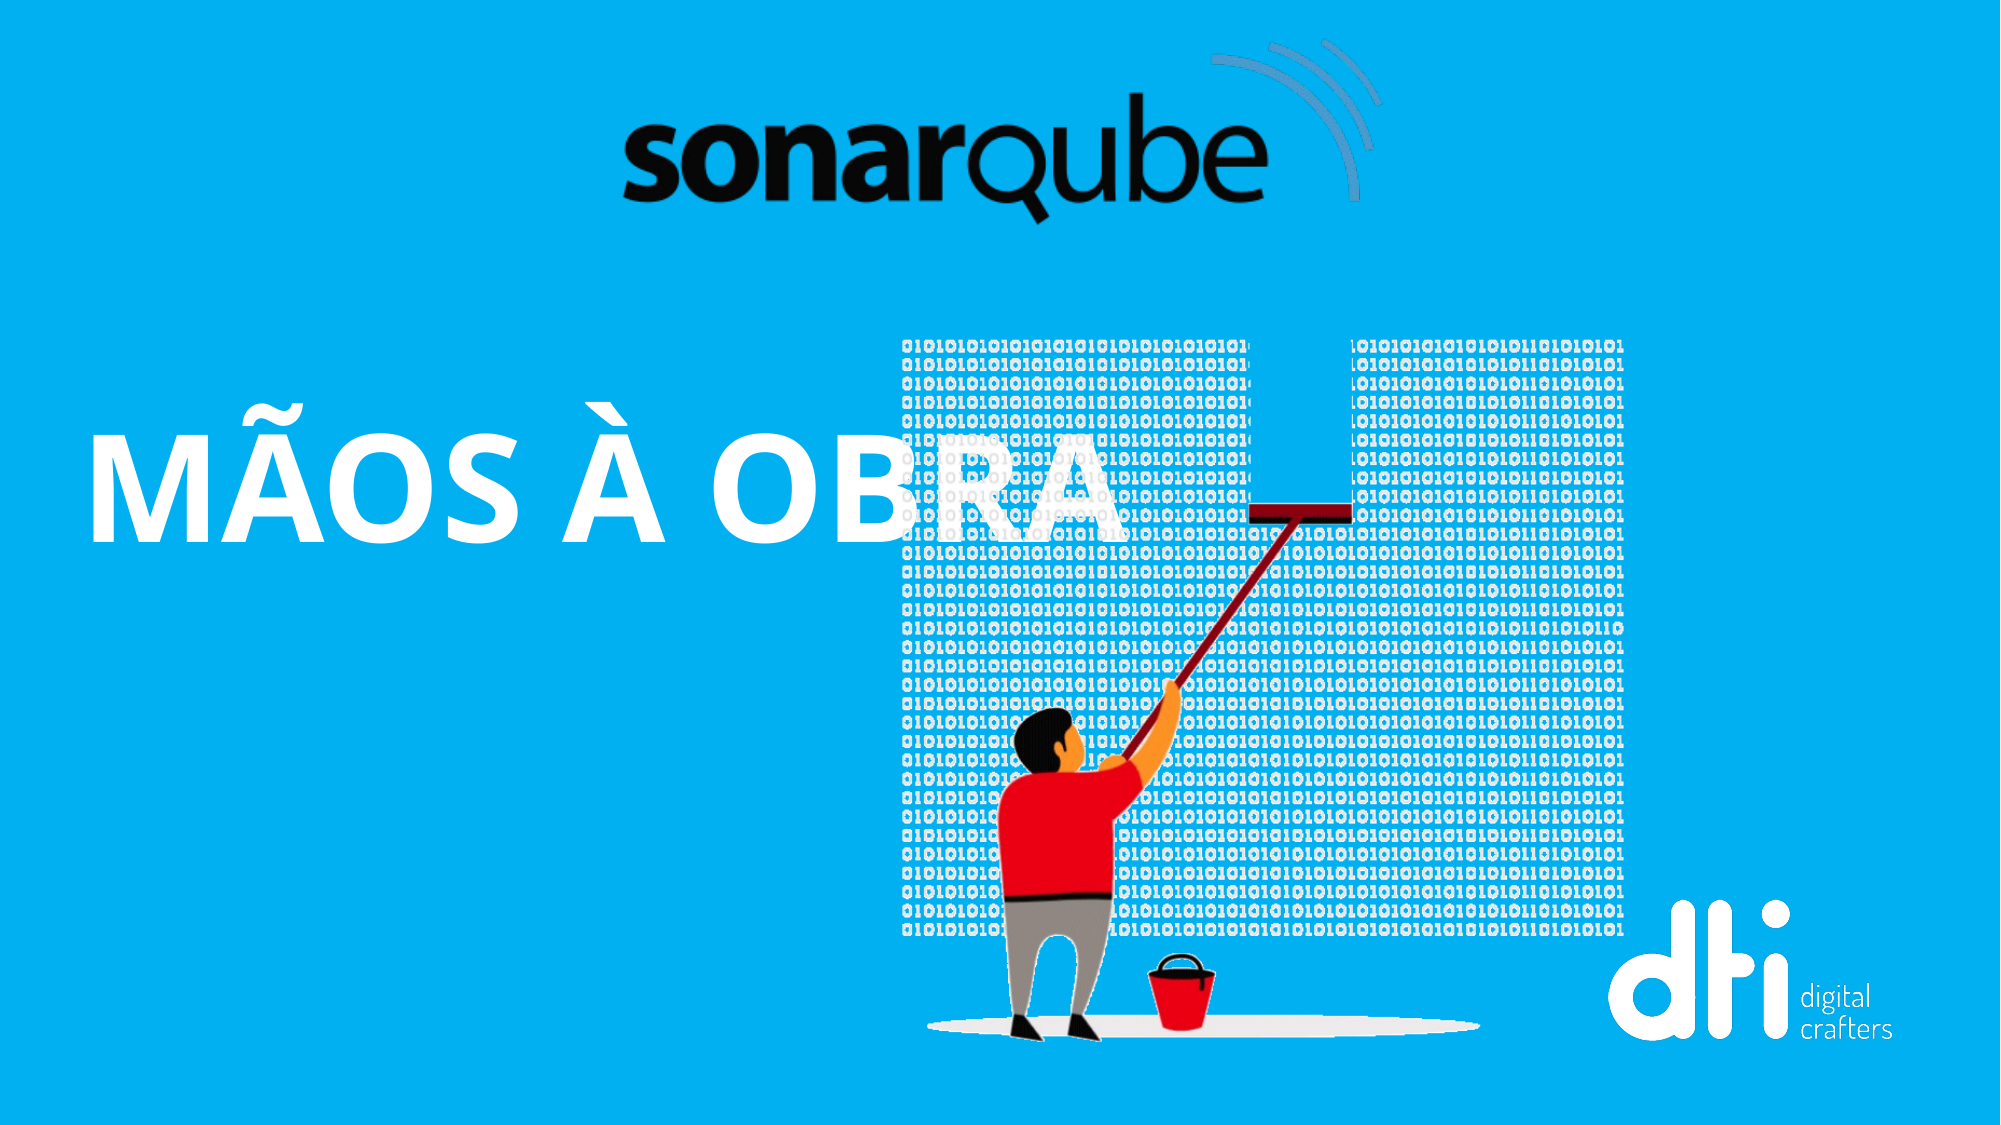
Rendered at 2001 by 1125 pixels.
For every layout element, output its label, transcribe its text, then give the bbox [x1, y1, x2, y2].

picture [1141, 810, 1151, 823]
picture [1271, 622, 1280, 634]
picture [1349, 924, 1355, 935]
picture [1206, 904, 1216, 917]
picture [1271, 904, 1280, 917]
picture [1401, 698, 1411, 710]
picture [1531, 434, 1536, 446]
picture [1401, 886, 1411, 898]
picture [1154, 924, 1159, 935]
picture [1414, 622, 1419, 634]
picture [1414, 584, 1419, 596]
picture [981, 886, 986, 898]
picture [1176, 453, 1181, 464]
picture [1596, 566, 1601, 578]
picture [916, 566, 920, 578]
picture [946, 641, 956, 653]
picture [1111, 378, 1116, 390]
picture [1358, 377, 1368, 390]
picture [1002, 415, 1007, 428]
picture [626, 127, 677, 200]
picture [1480, 604, 1485, 616]
picture [916, 886, 920, 898]
picture [1141, 904, 1151, 917]
picture [1098, 736, 1107, 747]
picture [1575, 566, 1580, 578]
picture [1206, 698, 1216, 710]
picture [1379, 678, 1389, 691]
picture [924, 772, 934, 785]
picture [1392, 716, 1398, 728]
picture [1540, 848, 1549, 861]
picture [1596, 886, 1601, 898]
picture [1240, 830, 1246, 841]
picture [937, 415, 943, 428]
picture [968, 698, 977, 710]
picture [1336, 848, 1346, 861]
picture [1249, 660, 1259, 672]
picture [1379, 660, 1389, 672]
picture [1163, 509, 1172, 522]
picture [1219, 698, 1224, 710]
picture [1435, 584, 1441, 596]
picture [981, 340, 986, 352]
picture [1358, 472, 1368, 484]
picture [1523, 510, 1528, 522]
picture [1011, 584, 1020, 597]
picture [1605, 641, 1614, 653]
picture [1423, 678, 1432, 691]
picture [1328, 810, 1333, 823]
picture [1467, 810, 1475, 823]
picture [1154, 472, 1159, 484]
picture [1227, 453, 1237, 466]
picture [981, 359, 986, 370]
picture [1583, 678, 1593, 691]
picture [968, 622, 977, 635]
picture [1414, 848, 1419, 860]
picture [1575, 905, 1580, 917]
picture [1358, 886, 1368, 899]
picture [1219, 642, 1224, 653]
picture [1583, 736, 1593, 747]
picture [1562, 924, 1571, 935]
picture [1024, 678, 1029, 691]
picture [1540, 584, 1549, 597]
picture [937, 754, 943, 766]
picture [1480, 453, 1485, 464]
picture [1540, 453, 1549, 466]
picture [1358, 904, 1368, 917]
picture [1501, 396, 1507, 408]
picture [1401, 453, 1411, 466]
picture [1098, 641, 1107, 653]
picture [1184, 434, 1194, 446]
picture [1523, 490, 1528, 502]
picture [1379, 924, 1389, 935]
picture [1154, 622, 1159, 634]
picture [1435, 547, 1441, 560]
picture [1414, 528, 1419, 540]
picture [1605, 359, 1614, 370]
picture [1154, 528, 1159, 540]
picture [1271, 736, 1280, 747]
picture [1523, 830, 1528, 841]
picture [1583, 472, 1593, 484]
picture [1435, 678, 1441, 691]
picture [1133, 905, 1138, 917]
picture [1618, 754, 1623, 766]
picture [1262, 830, 1267, 841]
picture [1315, 810, 1324, 823]
picture [959, 359, 964, 370]
picture [1435, 848, 1441, 860]
picture [1488, 472, 1498, 484]
picture [1045, 434, 1051, 446]
picture [1002, 340, 1007, 352]
picture [1531, 566, 1536, 578]
picture [1111, 340, 1116, 352]
picture [1531, 736, 1536, 747]
picture [1358, 867, 1368, 879]
picture [903, 848, 912, 861]
picture [937, 340, 943, 352]
picture [1596, 830, 1601, 841]
picture [1531, 773, 1536, 785]
picture [1067, 622, 1072, 634]
picture [1133, 830, 1138, 841]
picture [1467, 490, 1475, 502]
picture [1045, 660, 1051, 672]
picture [1414, 642, 1419, 653]
picture [916, 792, 920, 804]
picture [1075, 604, 1085, 616]
picture [1540, 396, 1549, 408]
text_box MÃOS À OBRA [112, 458, 132, 519]
picture [1133, 453, 1138, 464]
picture [1358, 641, 1368, 653]
picture [1197, 566, 1203, 578]
picture [1401, 848, 1411, 861]
picture [1328, 660, 1333, 672]
picture [1371, 754, 1376, 766]
picture [1444, 453, 1454, 466]
picture [1523, 678, 1528, 691]
picture [1240, 490, 1246, 502]
picture [1423, 584, 1432, 597]
picture [937, 848, 943, 860]
picture [1293, 792, 1303, 804]
picture [1467, 867, 1475, 879]
picture [1054, 604, 1064, 616]
picture [916, 660, 920, 672]
picture [1618, 848, 1623, 860]
picture [924, 904, 934, 917]
picture [1163, 904, 1172, 917]
picture [1358, 678, 1368, 691]
picture [1054, 678, 1064, 691]
picture [1249, 716, 1259, 729]
picture [937, 642, 943, 653]
picture [1249, 754, 1259, 767]
picture [981, 716, 986, 728]
picture [1349, 848, 1355, 860]
picture [946, 660, 956, 672]
picture [1609, 900, 1695, 1040]
picture [1562, 396, 1571, 408]
picture [1531, 622, 1536, 634]
picture [1501, 867, 1507, 879]
picture [1067, 660, 1072, 672]
picture [1262, 924, 1267, 935]
picture [1401, 660, 1411, 672]
picture [1184, 396, 1194, 408]
picture [1227, 904, 1237, 917]
picture [1414, 547, 1419, 560]
picture [1379, 810, 1389, 823]
picture [1141, 622, 1151, 634]
picture [1176, 528, 1181, 540]
picture [1032, 434, 1042, 446]
picture [1120, 584, 1129, 597]
picture [1197, 698, 1203, 710]
picture [1067, 678, 1072, 691]
picture [989, 377, 999, 390]
picture [1510, 678, 1520, 691]
picture [916, 754, 920, 766]
picture [1111, 698, 1116, 710]
picture [1293, 848, 1303, 861]
picture [1444, 716, 1454, 729]
picture [1358, 453, 1368, 466]
picture [1605, 566, 1614, 578]
picture [1583, 660, 1593, 672]
picture [1510, 736, 1520, 747]
picture [937, 810, 943, 823]
picture [1501, 490, 1507, 502]
picture [1197, 848, 1203, 860]
picture [959, 378, 964, 390]
picture [1531, 792, 1536, 804]
picture [1024, 490, 1029, 502]
picture [1133, 924, 1138, 935]
picture [1111, 604, 1116, 616]
picture [1457, 622, 1462, 634]
picture [1371, 660, 1376, 672]
picture [1480, 340, 1485, 352]
picture [924, 415, 934, 428]
picture [937, 660, 943, 672]
picture [1054, 584, 1064, 597]
picture [989, 566, 999, 578]
picture [1054, 396, 1064, 408]
picture [946, 792, 956, 804]
picture [1480, 810, 1485, 823]
picture [1444, 490, 1454, 502]
picture [1531, 716, 1536, 728]
picture [903, 396, 912, 408]
picture [1285, 924, 1289, 935]
picture [1133, 642, 1138, 653]
picture [1328, 754, 1333, 766]
picture [1163, 490, 1172, 502]
picture [1054, 377, 1064, 390]
picture [1523, 622, 1528, 634]
picture [903, 566, 912, 578]
picture [1011, 359, 1020, 370]
picture [903, 377, 912, 390]
picture [1605, 830, 1614, 841]
picture [989, 772, 999, 785]
picture [1011, 490, 1020, 503]
picture [1371, 584, 1376, 596]
picture [1444, 377, 1454, 390]
picture [1371, 642, 1376, 653]
picture [1540, 490, 1549, 502]
picture [1414, 678, 1419, 691]
picture [1336, 566, 1346, 578]
picture [1379, 472, 1389, 484]
picture [1163, 924, 1172, 935]
picture [1133, 510, 1138, 522]
picture [1531, 584, 1536, 596]
picture [1423, 660, 1432, 672]
picture [1011, 377, 1020, 390]
picture [1562, 698, 1571, 710]
picture [1358, 584, 1368, 597]
picture [1435, 528, 1441, 540]
picture [924, 340, 934, 352]
picture [1197, 830, 1203, 841]
picture [1488, 754, 1498, 767]
picture [1163, 566, 1172, 578]
picture [1184, 453, 1194, 466]
picture [1002, 642, 1007, 653]
picture [683, 127, 757, 201]
picture [1262, 736, 1267, 747]
picture [1457, 736, 1462, 747]
picture [1271, 584, 1280, 597]
picture [1024, 547, 1029, 560]
picture [1358, 716, 1368, 729]
picture [1219, 510, 1224, 522]
picture [1435, 905, 1441, 917]
picture [1596, 642, 1601, 653]
picture [1206, 415, 1216, 428]
picture [1184, 472, 1194, 484]
picture [1618, 510, 1623, 522]
picture [1583, 641, 1593, 653]
picture [1575, 754, 1580, 766]
picture [1562, 472, 1571, 484]
picture [1392, 886, 1398, 898]
picture [1575, 510, 1580, 522]
picture [1089, 716, 1094, 728]
picture [1480, 754, 1485, 766]
picture [1575, 792, 1580, 804]
picture [1262, 622, 1267, 634]
picture [1618, 547, 1623, 560]
picture [1467, 453, 1475, 465]
picture [1605, 660, 1614, 672]
picture [1111, 716, 1116, 728]
picture [946, 904, 956, 917]
picture [1328, 792, 1333, 804]
picture [1240, 678, 1246, 691]
picture [1315, 584, 1324, 597]
picture [1154, 359, 1159, 370]
picture [1523, 642, 1528, 653]
picture [1480, 698, 1485, 710]
picture [1523, 359, 1528, 370]
picture [1315, 641, 1324, 653]
picture [1531, 678, 1536, 691]
picture [946, 547, 956, 560]
picture [937, 359, 943, 370]
picture [1111, 472, 1116, 484]
picture [1154, 510, 1159, 522]
picture [916, 867, 920, 879]
picture [1315, 736, 1324, 747]
picture [1423, 830, 1432, 841]
picture [1219, 359, 1224, 370]
picture [1401, 415, 1411, 428]
picture [1444, 772, 1454, 785]
picture [937, 736, 943, 747]
picture [1285, 716, 1289, 728]
picture [1467, 472, 1475, 484]
picture [1336, 528, 1346, 540]
picture [1575, 830, 1580, 841]
picture [1605, 810, 1614, 823]
picture [1206, 359, 1216, 370]
picture [1270, 44, 1372, 149]
picture [1206, 453, 1216, 466]
picture [1444, 359, 1454, 370]
picture [981, 830, 986, 841]
picture [1531, 905, 1536, 917]
picture [981, 622, 986, 634]
picture [1206, 396, 1216, 408]
picture [1098, 622, 1107, 634]
picture [1002, 604, 1007, 616]
picture [1392, 472, 1398, 484]
picture [981, 698, 986, 710]
picture [1045, 340, 1051, 352]
picture [1501, 830, 1507, 841]
picture [1423, 528, 1432, 540]
picture [1531, 642, 1536, 653]
picture [1562, 566, 1571, 578]
picture [989, 340, 999, 352]
picture [1120, 490, 1129, 502]
picture [1488, 848, 1498, 861]
picture [1605, 754, 1614, 767]
picture [1480, 867, 1485, 879]
picture [1540, 340, 1549, 352]
picture [1349, 773, 1355, 785]
picture [1605, 716, 1614, 729]
picture [981, 736, 986, 747]
picture [968, 886, 977, 899]
picture [1596, 472, 1601, 484]
picture [1371, 830, 1376, 841]
picture [1414, 604, 1419, 616]
picture [1467, 772, 1475, 785]
picture [1523, 396, 1528, 408]
picture [1605, 698, 1614, 710]
picture [1553, 528, 1558, 540]
picture [1120, 566, 1129, 578]
picture [1562, 359, 1571, 370]
picture [916, 810, 920, 823]
picture [1141, 377, 1151, 390]
picture [1045, 547, 1051, 560]
picture [1002, 566, 1007, 578]
picture [1293, 547, 1303, 560]
picture [1444, 547, 1454, 560]
picture [1510, 792, 1520, 804]
picture [1285, 886, 1289, 898]
picture [1414, 905, 1419, 917]
picture [1349, 566, 1355, 578]
picture [1120, 396, 1129, 408]
picture [1379, 340, 1389, 352]
picture [1002, 378, 1007, 390]
picture [1032, 415, 1042, 428]
picture [1306, 584, 1311, 596]
picture [1510, 772, 1520, 785]
picture [1401, 584, 1411, 597]
picture [1067, 359, 1072, 370]
picture [1540, 660, 1549, 672]
picture [1271, 792, 1280, 804]
picture [1583, 867, 1593, 879]
picture [1197, 453, 1203, 464]
picture [1306, 642, 1311, 653]
picture [1575, 340, 1580, 352]
picture [1618, 678, 1623, 691]
picture [1349, 547, 1355, 560]
picture [1435, 510, 1441, 522]
picture [1575, 642, 1580, 653]
picture [1197, 547, 1203, 560]
picture [1596, 359, 1601, 370]
picture [1562, 848, 1571, 861]
picture [968, 830, 977, 841]
picture [1249, 678, 1259, 691]
picture [1553, 584, 1558, 596]
picture [1032, 641, 1042, 653]
picture [946, 867, 956, 879]
picture [1510, 490, 1520, 502]
picture [1605, 792, 1614, 804]
picture [1444, 415, 1454, 428]
picture [1444, 434, 1454, 446]
picture [1414, 490, 1419, 502]
picture [1120, 472, 1129, 484]
picture [1480, 396, 1485, 408]
picture [1575, 810, 1580, 823]
picture [959, 716, 964, 728]
picture [1583, 528, 1593, 540]
picture [1379, 886, 1389, 898]
picture [1315, 660, 1324, 672]
picture [1075, 641, 1085, 653]
picture [1510, 716, 1520, 729]
picture [1349, 905, 1355, 917]
picture [1075, 377, 1085, 390]
picture [1002, 736, 1007, 747]
picture [1011, 698, 1020, 710]
picture [968, 924, 977, 935]
picture [1540, 736, 1549, 747]
picture [924, 830, 934, 841]
picture [1240, 736, 1246, 747]
picture [1371, 453, 1376, 464]
picture [1176, 830, 1181, 841]
picture [1328, 678, 1333, 691]
picture [1488, 434, 1498, 446]
picture [1553, 792, 1558, 804]
picture [1423, 434, 1432, 446]
picture [1219, 924, 1224, 935]
picture [1011, 660, 1020, 672]
picture [1501, 584, 1507, 596]
picture [1089, 378, 1094, 390]
picture [1480, 886, 1485, 898]
picture [1457, 472, 1462, 484]
picture [1154, 810, 1159, 823]
picture [1285, 792, 1289, 804]
picture [1423, 641, 1432, 653]
picture [1523, 378, 1528, 390]
picture [1583, 848, 1593, 861]
picture [1501, 736, 1507, 747]
picture [1089, 604, 1094, 616]
picture [1531, 830, 1536, 841]
picture [968, 848, 977, 861]
picture [1575, 660, 1580, 672]
picture [1510, 641, 1520, 653]
picture [1371, 736, 1376, 747]
picture [1488, 415, 1498, 428]
picture [1067, 396, 1072, 408]
picture [1371, 867, 1376, 879]
picture [1423, 472, 1432, 484]
picture [959, 622, 964, 634]
picture [1488, 340, 1498, 352]
picture [1054, 566, 1064, 578]
picture [1045, 678, 1051, 691]
picture [1054, 415, 1064, 428]
picture [1133, 867, 1138, 879]
picture [1423, 377, 1432, 390]
picture [1371, 490, 1376, 502]
picture [1371, 698, 1376, 710]
picture [1176, 472, 1181, 484]
picture [1540, 678, 1549, 691]
picture [1553, 359, 1558, 370]
picture [1444, 396, 1454, 408]
picture [1002, 754, 1007, 766]
picture [1523, 924, 1528, 935]
picture [1306, 924, 1311, 935]
picture [1371, 547, 1376, 560]
picture [1293, 867, 1303, 879]
picture [1024, 396, 1029, 408]
picture [1045, 415, 1051, 428]
picture [1540, 867, 1549, 879]
picture [1141, 566, 1151, 578]
picture [1293, 660, 1303, 672]
picture [968, 792, 977, 804]
picture [1089, 584, 1094, 596]
picture [1349, 736, 1355, 747]
picture [1075, 678, 1085, 691]
picture [1120, 377, 1129, 390]
picture [1457, 716, 1462, 728]
picture [1054, 641, 1064, 653]
picture [1240, 510, 1246, 522]
picture [1089, 642, 1094, 653]
picture [1510, 622, 1520, 635]
picture [1328, 848, 1333, 860]
picture [1163, 810, 1172, 823]
picture [1523, 472, 1528, 484]
picture [1120, 886, 1129, 899]
picture [1553, 848, 1558, 860]
picture [1067, 642, 1072, 653]
picture [1618, 415, 1623, 428]
picture [1184, 622, 1194, 635]
picture [1583, 434, 1593, 446]
picture [959, 547, 964, 560]
picture [1583, 924, 1593, 935]
picture [1306, 810, 1311, 823]
picture [1262, 698, 1267, 710]
picture [1249, 867, 1259, 879]
picture [767, 127, 834, 199]
picture [1488, 509, 1498, 522]
picture [937, 547, 943, 560]
picture [1379, 754, 1389, 767]
picture [1392, 698, 1398, 710]
picture [1618, 396, 1623, 408]
picture [1285, 660, 1289, 672]
picture [1531, 378, 1536, 390]
picture [1392, 754, 1398, 766]
picture [1596, 773, 1601, 785]
picture [1197, 810, 1203, 823]
picture [1227, 472, 1237, 484]
picture [1510, 359, 1520, 370]
picture [1336, 772, 1346, 785]
picture [1141, 509, 1151, 522]
picture [1293, 678, 1303, 691]
picture [946, 566, 956, 578]
picture [1219, 716, 1224, 728]
picture [1401, 772, 1411, 785]
picture [1618, 886, 1623, 898]
picture [1206, 886, 1216, 899]
picture [1379, 698, 1389, 710]
picture [968, 772, 977, 785]
picture [1349, 792, 1355, 804]
picture [1562, 604, 1571, 616]
picture [1562, 716, 1571, 729]
picture [946, 377, 956, 390]
picture [1562, 340, 1571, 352]
picture [1467, 754, 1475, 766]
picture [924, 490, 934, 502]
picture [1045, 566, 1051, 578]
picture [937, 434, 1129, 541]
picture [959, 810, 964, 823]
picture [1414, 754, 1419, 766]
picture [1480, 415, 1485, 428]
picture [1024, 359, 1029, 370]
picture [1379, 904, 1389, 917]
picture [1067, 604, 1072, 616]
picture [1488, 604, 1498, 616]
picture [1618, 584, 1623, 596]
picture [1141, 547, 1151, 560]
picture [1358, 415, 1368, 428]
picture [1336, 867, 1346, 879]
picture [1480, 716, 1485, 728]
picture [1553, 378, 1558, 390]
picture [924, 472, 934, 484]
picture [1488, 886, 1498, 898]
picture [1163, 830, 1172, 841]
picture [1379, 622, 1389, 635]
picture [1075, 698, 1085, 710]
picture [1392, 415, 1398, 428]
picture [1371, 434, 1376, 446]
picture [1371, 848, 1376, 860]
picture [1596, 434, 1601, 446]
picture [1227, 359, 1237, 370]
picture [1219, 528, 1224, 540]
picture [1075, 396, 1085, 408]
picture [1262, 528, 1267, 540]
picture [1510, 886, 1520, 899]
picture [903, 867, 912, 879]
picture [1219, 566, 1224, 578]
picture [1024, 472, 1029, 484]
picture [1219, 905, 1224, 917]
picture [1553, 490, 1558, 502]
picture [1163, 434, 1172, 446]
picture [903, 678, 912, 691]
picture [921, 127, 963, 199]
picture [1306, 547, 1311, 560]
picture [1457, 415, 1462, 428]
picture [1444, 604, 1454, 616]
picture [1098, 660, 1107, 672]
picture [1141, 641, 1151, 653]
picture [1510, 528, 1520, 540]
picture [1510, 509, 1520, 522]
picture [1467, 415, 1475, 428]
picture [1444, 886, 1454, 898]
picture [1510, 434, 1520, 446]
picture [1154, 830, 1159, 841]
picture [1605, 772, 1614, 785]
picture [1227, 566, 1237, 578]
picture [1285, 584, 1289, 596]
picture [1315, 792, 1324, 804]
picture [1197, 678, 1203, 691]
picture [1583, 359, 1593, 370]
picture [1510, 340, 1520, 352]
picture [1510, 698, 1520, 710]
picture [1480, 924, 1485, 935]
picture [1293, 698, 1303, 710]
picture [1197, 510, 1203, 522]
picture [1523, 848, 1528, 860]
picture [1184, 566, 1194, 578]
picture [1197, 886, 1203, 898]
picture [1457, 566, 1462, 578]
picture [1240, 340, 1246, 352]
picture [1562, 547, 1571, 560]
picture [1553, 396, 1558, 408]
picture [1435, 754, 1441, 766]
picture [1401, 434, 1411, 446]
picture [1435, 415, 1441, 428]
picture [1089, 547, 1094, 560]
picture [968, 584, 977, 597]
picture [1206, 584, 1216, 597]
picture [1240, 660, 1246, 672]
picture [1444, 792, 1454, 804]
picture [1379, 792, 1389, 804]
picture [959, 867, 964, 879]
picture [1596, 340, 1601, 352]
picture [1414, 396, 1419, 408]
picture [1392, 566, 1398, 578]
picture [1562, 660, 1571, 672]
picture [1154, 678, 1159, 691]
picture [869, 434, 920, 541]
picture [1154, 642, 1159, 653]
picture [1457, 642, 1462, 653]
picture [1371, 716, 1376, 728]
picture [1141, 434, 1151, 446]
picture [1553, 547, 1558, 560]
picture [1219, 754, 1224, 766]
picture [1024, 566, 1029, 578]
picture [1240, 810, 1246, 823]
picture [1315, 772, 1324, 785]
picture [1120, 848, 1129, 861]
picture [1358, 490, 1368, 503]
picture [1184, 754, 1194, 767]
picture [1583, 622, 1593, 635]
picture [1523, 886, 1528, 898]
picture [903, 547, 912, 560]
picture [1379, 528, 1389, 540]
picture [1435, 698, 1441, 710]
picture [1401, 830, 1411, 841]
picture [1024, 604, 1029, 616]
picture [1531, 472, 1536, 484]
picture [1523, 547, 1528, 560]
picture [1583, 415, 1593, 428]
picture [1197, 604, 1203, 616]
picture [959, 340, 964, 352]
picture [1401, 509, 1411, 522]
picture [1011, 566, 1020, 578]
picture [1240, 792, 1246, 804]
picture [968, 736, 977, 747]
picture [1111, 396, 1116, 408]
picture [1575, 359, 1580, 370]
picture [968, 641, 977, 653]
picture [1306, 830, 1311, 841]
picture [1501, 510, 1507, 522]
picture [1349, 716, 1355, 728]
picture [1575, 472, 1580, 484]
picture [1358, 924, 1368, 935]
picture [924, 359, 934, 370]
picture [1240, 867, 1246, 879]
picture [1596, 528, 1601, 540]
picture [1197, 924, 1203, 935]
picture [1154, 566, 1159, 578]
picture [1249, 810, 1259, 823]
picture [1075, 547, 1085, 560]
picture [1262, 867, 1267, 879]
picture [1197, 490, 1203, 502]
picture [968, 547, 977, 560]
picture [1562, 584, 1571, 597]
picture [1708, 900, 1754, 1038]
picture [946, 772, 956, 785]
picture [1120, 698, 1129, 710]
picture [1596, 810, 1601, 823]
picture [1540, 698, 1549, 710]
picture [1154, 792, 1159, 804]
picture [1444, 340, 1454, 352]
picture [1553, 415, 1558, 428]
picture [1562, 754, 1571, 767]
picture [1523, 566, 1528, 578]
picture [1184, 359, 1194, 370]
picture [1262, 905, 1267, 917]
picture [1392, 359, 1398, 370]
picture [1523, 528, 1528, 540]
picture [1414, 830, 1419, 841]
picture [1401, 340, 1411, 352]
picture [916, 716, 920, 728]
picture [1501, 547, 1507, 560]
picture [1120, 867, 1129, 879]
picture [1401, 396, 1411, 408]
picture [1444, 472, 1454, 484]
picture [959, 415, 964, 428]
picture [1596, 867, 1601, 879]
picture [1596, 660, 1601, 672]
picture [1262, 773, 1267, 785]
picture [1002, 698, 1007, 710]
picture [1596, 716, 1601, 728]
picture [1435, 453, 1441, 464]
picture [924, 792, 934, 804]
picture [1111, 622, 1116, 634]
picture [1575, 867, 1580, 879]
picture [1184, 886, 1194, 898]
picture [1219, 736, 1224, 747]
picture [1306, 622, 1311, 634]
picture [1596, 604, 1601, 616]
picture [916, 415, 920, 428]
picture [1523, 754, 1528, 766]
picture [1583, 904, 1593, 917]
picture [1444, 810, 1454, 823]
picture [1444, 867, 1454, 879]
picture [1501, 660, 1507, 672]
picture [1358, 736, 1368, 747]
picture [1414, 453, 1419, 464]
picture [1184, 604, 1194, 616]
picture [1206, 472, 1216, 484]
picture [1562, 622, 1571, 634]
picture [1392, 453, 1398, 464]
picture [981, 566, 986, 578]
picture [1414, 415, 1419, 428]
picture [1467, 566, 1475, 578]
picture [1540, 604, 1549, 616]
picture [1120, 434, 1129, 446]
picture [1271, 641, 1280, 653]
picture [1435, 867, 1441, 879]
picture [1371, 924, 1376, 935]
picture [1111, 359, 1116, 370]
picture [1176, 566, 1181, 578]
picture [1024, 415, 1029, 428]
picture [970, 127, 1046, 221]
picture [1583, 340, 1593, 352]
picture [1306, 566, 1311, 578]
picture [959, 830, 964, 841]
picture [1467, 359, 1475, 370]
picture [1032, 340, 1042, 352]
picture [1618, 642, 1623, 653]
picture [1141, 396, 1151, 408]
picture [916, 736, 920, 747]
picture [1414, 510, 1419, 522]
picture [924, 886, 934, 899]
picture [1176, 396, 1181, 408]
picture [946, 848, 956, 861]
picture [924, 848, 934, 861]
picture [946, 810, 956, 823]
picture [1401, 904, 1411, 917]
picture [1285, 678, 1289, 691]
picture [1531, 810, 1536, 823]
picture [1605, 377, 1614, 390]
picture [1605, 736, 1614, 747]
picture [1371, 905, 1376, 917]
picture [1240, 396, 1246, 408]
picture [1457, 848, 1462, 860]
picture [1423, 736, 1432, 747]
picture [1562, 830, 1571, 841]
picture [1583, 377, 1593, 390]
picture [1358, 830, 1368, 841]
picture [903, 716, 912, 729]
picture [1315, 547, 1324, 560]
picture [1249, 622, 1259, 635]
picture [1002, 678, 1007, 691]
picture [937, 924, 943, 935]
picture [1523, 716, 1528, 728]
picture [1392, 678, 1398, 691]
picture [1349, 754, 1355, 766]
picture [1197, 773, 1203, 785]
picture [1249, 886, 1259, 898]
picture [1176, 547, 1181, 560]
picture [1379, 396, 1389, 408]
picture [1262, 642, 1267, 653]
picture [1553, 886, 1558, 898]
picture [1011, 622, 1020, 635]
picture [1075, 660, 1085, 672]
picture [1618, 867, 1623, 879]
picture [959, 886, 964, 898]
picture [1032, 453, 1042, 466]
picture [1531, 359, 1536, 370]
picture [1457, 340, 1462, 352]
picture [1349, 698, 1355, 710]
picture [1262, 660, 1267, 672]
picture [968, 660, 977, 672]
picture [916, 698, 920, 710]
picture [1067, 415, 1072, 428]
picture [1089, 736, 1094, 747]
picture [959, 905, 964, 917]
picture [1197, 905, 1203, 917]
picture [1553, 754, 1558, 766]
picture [1141, 415, 1151, 428]
picture [1206, 434, 1216, 446]
picture [1605, 509, 1614, 522]
picture [1293, 810, 1303, 823]
picture [1457, 396, 1462, 408]
picture [1371, 359, 1376, 370]
picture [1562, 736, 1571, 747]
picture [946, 415, 956, 428]
picture [1240, 359, 1246, 370]
picture [1111, 660, 1116, 672]
picture [1011, 641, 1020, 653]
picture [1562, 904, 1571, 917]
picture [981, 792, 986, 804]
picture [1111, 678, 1116, 691]
picture [968, 604, 977, 616]
picture [1379, 736, 1389, 747]
picture [924, 528, 934, 540]
picture [1523, 792, 1528, 804]
picture [946, 736, 956, 747]
picture [1271, 716, 1280, 729]
picture [968, 810, 977, 823]
picture [1240, 453, 1246, 464]
picture [1379, 830, 1389, 841]
picture [1618, 472, 1623, 484]
picture [1349, 810, 1355, 823]
picture [1045, 642, 1051, 653]
picture [1358, 604, 1368, 616]
picture [1444, 736, 1454, 747]
picture [1401, 867, 1411, 879]
picture [1488, 641, 1498, 653]
picture [916, 642, 920, 653]
picture [1120, 604, 1129, 616]
picture [1227, 678, 1237, 691]
picture [1163, 641, 1172, 653]
picture [1531, 528, 1536, 540]
picture [1219, 773, 1224, 785]
picture [1457, 378, 1462, 390]
picture [1349, 886, 1355, 898]
picture [1197, 736, 1203, 747]
picture [1197, 528, 1203, 540]
picture [1133, 810, 1138, 823]
picture [1618, 490, 1623, 502]
picture [924, 716, 934, 729]
picture [959, 736, 964, 747]
picture [981, 848, 986, 860]
picture [1467, 660, 1475, 672]
picture [1262, 886, 1267, 898]
picture [1271, 660, 1280, 672]
picture [968, 867, 977, 879]
picture [1206, 678, 1216, 691]
picture [1444, 660, 1454, 672]
picture [1133, 547, 1138, 560]
picture [981, 584, 986, 596]
picture [1133, 378, 1138, 390]
picture [1467, 641, 1475, 653]
picture [1075, 584, 1085, 597]
picture [1032, 359, 1042, 370]
picture [946, 886, 956, 898]
picture [1457, 490, 1462, 502]
picture [1262, 604, 1267, 616]
picture [1488, 716, 1498, 729]
picture [1285, 754, 1289, 766]
picture [1435, 773, 1441, 785]
picture [1011, 415, 1020, 428]
picture [1163, 848, 1172, 861]
picture [1618, 660, 1623, 672]
picture [1240, 415, 1246, 428]
picture [1111, 453, 1116, 464]
picture [844, 127, 908, 201]
picture [1480, 642, 1485, 653]
picture [989, 547, 999, 560]
picture [1358, 359, 1368, 370]
picture [1371, 378, 1376, 390]
picture [1206, 340, 1216, 352]
picture [1154, 867, 1159, 879]
picture [1596, 547, 1601, 560]
picture [1414, 359, 1419, 370]
picture [1358, 509, 1368, 522]
picture [1457, 359, 1462, 370]
picture [903, 904, 912, 917]
picture [1540, 904, 1549, 917]
picture [1024, 434, 1029, 446]
picture [1349, 642, 1355, 653]
picture [1120, 415, 1129, 428]
picture [989, 641, 999, 653]
picture [1227, 528, 1237, 540]
picture [1501, 792, 1507, 804]
picture [1435, 622, 1441, 634]
picture [1336, 641, 1346, 653]
picture [1184, 848, 1194, 861]
picture [1401, 377, 1411, 390]
picture [916, 678, 920, 691]
picture [1249, 792, 1259, 804]
picture [937, 622, 943, 634]
picture [1293, 886, 1303, 899]
picture [1480, 584, 1485, 596]
picture [1488, 396, 1498, 408]
picture [1553, 716, 1558, 728]
picture [1184, 810, 1194, 823]
picture [1271, 886, 1280, 899]
picture [1328, 547, 1333, 560]
picture [1336, 622, 1346, 635]
picture [1306, 754, 1311, 766]
picture [1349, 678, 1355, 691]
picture [1392, 547, 1398, 560]
picture [1358, 698, 1368, 710]
picture [1089, 528, 1094, 540]
picture [1501, 810, 1507, 823]
picture [1457, 924, 1462, 935]
picture [1054, 622, 1064, 635]
picture [1605, 886, 1614, 899]
picture [1184, 736, 1194, 747]
picture [924, 754, 934, 767]
picture [1154, 886, 1159, 898]
picture [1575, 604, 1580, 616]
picture [1133, 472, 1138, 484]
picture [1423, 867, 1432, 879]
picture [968, 754, 977, 767]
picture [1371, 622, 1376, 634]
picture [937, 792, 943, 804]
picture [1457, 867, 1462, 879]
picture [1240, 622, 1246, 634]
picture [1358, 754, 1368, 767]
picture [1435, 660, 1441, 672]
picture [1141, 886, 1151, 898]
picture [1293, 830, 1303, 841]
picture [937, 716, 943, 728]
picture [1262, 754, 1267, 766]
picture [1467, 716, 1475, 729]
picture [1349, 528, 1355, 540]
picture [1501, 924, 1507, 935]
picture [1184, 528, 1194, 540]
picture [1575, 716, 1580, 728]
picture [1227, 434, 1237, 446]
picture [1467, 434, 1475, 446]
picture [1323, 40, 1381, 105]
picture [1120, 660, 1129, 672]
picture [1249, 641, 1259, 653]
picture [1467, 547, 1475, 560]
picture [1002, 547, 1007, 560]
picture [1523, 604, 1528, 616]
picture [1141, 359, 1151, 370]
picture [1488, 547, 1498, 560]
picture [1240, 716, 1246, 728]
picture [1575, 396, 1580, 408]
picture [916, 359, 920, 370]
picture [1358, 434, 1368, 446]
picture [1141, 830, 1151, 841]
picture [1501, 604, 1507, 616]
picture [924, 924, 934, 935]
picture [959, 642, 964, 653]
picture [1467, 509, 1475, 522]
picture [1531, 867, 1536, 879]
picture [1011, 547, 1020, 560]
picture [1213, 55, 1359, 201]
picture [1227, 698, 1237, 710]
picture [1596, 754, 1601, 766]
picture [1205, 127, 1266, 201]
picture [1553, 678, 1558, 691]
picture [1336, 678, 1346, 691]
picture [924, 660, 934, 672]
picture [1358, 528, 1368, 540]
picture [1154, 415, 1159, 428]
picture [1133, 886, 1138, 898]
picture [1540, 924, 1549, 935]
picture [1163, 415, 1172, 428]
picture [1002, 584, 1007, 596]
picture [1336, 886, 1346, 898]
picture [1133, 528, 1138, 540]
picture [1605, 453, 1614, 466]
picture [1293, 772, 1303, 785]
picture [1032, 547, 1042, 560]
picture [1067, 584, 1072, 596]
picture [1501, 415, 1507, 428]
picture [1423, 772, 1432, 785]
picture [1371, 604, 1376, 616]
picture [916, 830, 920, 841]
picture [1414, 378, 1419, 390]
picture [1371, 528, 1376, 540]
picture [1523, 736, 1528, 747]
picture [1240, 905, 1246, 917]
picture [1227, 924, 1237, 935]
picture [1540, 772, 1549, 785]
picture [1176, 378, 1181, 390]
picture [1089, 678, 1094, 691]
picture [1488, 377, 1498, 390]
picture [1098, 584, 1107, 597]
picture [1531, 698, 1536, 710]
picture [989, 678, 999, 691]
picture [1032, 622, 1042, 635]
picture [989, 716, 999, 729]
picture [1133, 340, 1138, 352]
picture [1501, 678, 1507, 691]
picture [1575, 773, 1580, 785]
picture [1045, 378, 1051, 390]
picture [1206, 754, 1216, 767]
picture [1098, 604, 1107, 616]
picture [1392, 905, 1398, 917]
picture [1435, 340, 1441, 352]
picture [1444, 509, 1454, 522]
picture [1423, 453, 1432, 466]
picture [1133, 490, 1138, 502]
picture [1055, 129, 1114, 201]
picture [1553, 472, 1558, 484]
picture [937, 698, 943, 710]
picture [903, 924, 912, 935]
picture [916, 434, 920, 446]
picture [1379, 359, 1389, 370]
picture [1358, 848, 1368, 861]
picture [1414, 716, 1419, 728]
picture [1089, 396, 1094, 408]
picture [1480, 736, 1485, 747]
picture [1227, 415, 1237, 428]
picture [1553, 510, 1558, 522]
picture [1089, 622, 1094, 634]
picture [1285, 604, 1289, 616]
picture [959, 584, 964, 596]
picture [1488, 678, 1498, 691]
picture [1176, 642, 1181, 653]
picture [1002, 622, 1007, 634]
picture [1435, 378, 1441, 390]
picture [1315, 622, 1324, 635]
picture [1435, 810, 1441, 823]
picture [1163, 453, 1172, 466]
picture [1553, 642, 1558, 653]
picture [1227, 830, 1237, 841]
picture [1111, 642, 1116, 653]
picture [1271, 566, 1280, 578]
picture [1328, 886, 1333, 898]
picture [1349, 604, 1355, 616]
picture [1306, 905, 1311, 917]
picture [1583, 547, 1593, 560]
picture [1488, 566, 1498, 578]
picture [1540, 754, 1549, 766]
picture [1358, 622, 1368, 635]
picture [924, 547, 934, 560]
picture [1583, 830, 1593, 841]
text_box MÃOS À OBRA [259, 452, 287, 497]
picture [1054, 547, 1064, 560]
picture [1488, 359, 1498, 370]
picture [1510, 584, 1520, 597]
picture [1184, 792, 1194, 804]
picture [1197, 396, 1203, 408]
picture [937, 604, 943, 616]
picture [1553, 773, 1558, 785]
picture [959, 924, 964, 935]
picture [1480, 434, 1485, 446]
picture [1371, 396, 1376, 408]
picture [959, 396, 964, 408]
picture [1098, 415, 1107, 428]
picture [1501, 340, 1507, 352]
picture [903, 641, 912, 653]
picture [1024, 622, 1029, 634]
picture [1141, 340, 1151, 352]
picture [1358, 566, 1368, 578]
picture [1249, 772, 1259, 785]
picture [1336, 792, 1346, 804]
picture [1596, 490, 1601, 502]
picture [1184, 830, 1194, 841]
picture [959, 604, 964, 616]
picture [1613, 622, 1623, 634]
picture [1583, 453, 1593, 466]
picture [1596, 678, 1601, 691]
picture [1163, 584, 1172, 597]
picture [1219, 453, 1224, 464]
picture [1120, 924, 1129, 935]
picture [937, 886, 943, 898]
picture [1596, 924, 1601, 935]
picture [924, 736, 934, 747]
picture [1435, 604, 1441, 616]
picture [1032, 660, 1042, 672]
picture [1219, 472, 1224, 484]
picture [1575, 584, 1580, 596]
picture [916, 396, 920, 408]
picture [989, 886, 999, 898]
picture [1176, 434, 1181, 446]
picture [1227, 509, 1237, 522]
picture [924, 698, 934, 710]
picture [1501, 716, 1507, 728]
picture [1444, 584, 1454, 597]
picture [1206, 660, 1216, 672]
picture [1553, 340, 1558, 352]
picture [924, 678, 934, 691]
picture [1240, 848, 1246, 860]
picture [1583, 792, 1593, 804]
picture [1540, 566, 1549, 578]
picture [989, 754, 999, 766]
picture [1423, 415, 1432, 428]
picture [1501, 622, 1507, 634]
picture [1764, 954, 1787, 1038]
picture [1089, 660, 1094, 672]
picture [1401, 641, 1411, 653]
picture [1154, 340, 1159, 352]
picture [1098, 377, 1107, 390]
picture [1154, 396, 1159, 408]
picture [903, 754, 912, 766]
picture [1596, 453, 1601, 464]
picture [1392, 622, 1398, 634]
picture [1553, 660, 1558, 672]
picture [1423, 792, 1432, 804]
picture [1414, 698, 1419, 710]
picture [1605, 415, 1614, 428]
picture [1249, 736, 1259, 747]
picture [1423, 754, 1432, 767]
picture [1349, 867, 1355, 879]
picture [1293, 736, 1303, 747]
picture [1176, 604, 1181, 616]
picture [924, 641, 934, 653]
picture [1596, 848, 1601, 860]
picture [1336, 716, 1346, 729]
picture [1141, 490, 1151, 502]
picture [1379, 604, 1389, 616]
picture [903, 622, 912, 634]
picture [1605, 584, 1614, 597]
picture [1583, 509, 1593, 522]
picture [1618, 434, 1623, 446]
picture [981, 642, 986, 653]
picture [1523, 453, 1528, 464]
picture [1240, 378, 1246, 390]
picture [1163, 660, 1172, 672]
picture [1423, 810, 1432, 823]
picture [1488, 810, 1498, 823]
picture [1184, 924, 1194, 935]
picture [1176, 905, 1181, 917]
picture [1240, 754, 1246, 766]
picture [1531, 886, 1536, 898]
picture [1480, 510, 1485, 522]
picture [916, 340, 920, 352]
picture [981, 547, 986, 560]
picture [1379, 867, 1389, 879]
picture [1227, 641, 1237, 653]
picture [1176, 359, 1181, 370]
picture [1227, 340, 1237, 352]
picture [968, 359, 977, 370]
picture [1197, 622, 1203, 634]
picture [1414, 660, 1419, 672]
picture [1583, 396, 1593, 408]
picture [1133, 584, 1138, 596]
picture [903, 340, 912, 352]
picture [981, 378, 986, 390]
picture [1002, 396, 1007, 408]
picture [981, 528, 986, 540]
picture [1488, 622, 1498, 634]
picture [1219, 584, 1224, 596]
picture [1618, 453, 1623, 464]
picture [1163, 377, 1172, 390]
picture [1227, 396, 1237, 408]
picture [1176, 792, 1181, 804]
picture [1358, 772, 1368, 785]
picture [1457, 453, 1462, 464]
picture [1618, 716, 1623, 728]
picture [1089, 415, 1094, 428]
picture [1227, 547, 1237, 560]
picture [1349, 584, 1355, 596]
picture [1176, 924, 1181, 935]
picture [1618, 359, 1623, 370]
picture [1262, 810, 1267, 823]
picture [1227, 716, 1237, 729]
picture [1553, 905, 1558, 917]
picture [1163, 340, 1172, 352]
picture [1098, 698, 1107, 710]
picture [1562, 415, 1571, 428]
picture [1575, 622, 1580, 634]
picture [1523, 584, 1528, 596]
picture [1510, 924, 1520, 935]
picture [1219, 810, 1224, 823]
picture [1392, 848, 1398, 860]
picture [1328, 528, 1333, 540]
picture [1315, 904, 1324, 917]
picture [1583, 584, 1593, 597]
picture [1024, 698, 1029, 710]
picture [1328, 736, 1333, 747]
picture [1392, 528, 1398, 540]
picture [1154, 905, 1159, 917]
picture [1510, 472, 1520, 484]
picture [1184, 377, 1194, 390]
picture [1423, 904, 1432, 917]
picture [924, 566, 934, 578]
picture [1435, 716, 1441, 728]
picture [1285, 830, 1289, 841]
picture [1133, 622, 1138, 634]
picture [1501, 754, 1507, 766]
picture [1024, 340, 1029, 352]
picture [989, 584, 999, 597]
picture [1401, 754, 1411, 767]
picture [1435, 736, 1441, 747]
picture [981, 660, 986, 672]
picture [1553, 604, 1558, 616]
picture [1111, 566, 1116, 578]
picture [981, 924, 986, 935]
picture [1605, 604, 1614, 616]
picture [1328, 566, 1333, 578]
picture [1098, 716, 1107, 729]
picture [1133, 660, 1138, 672]
picture [1605, 904, 1614, 917]
picture [1219, 678, 1224, 691]
picture [1401, 792, 1411, 804]
picture [1457, 792, 1462, 804]
picture [981, 678, 986, 691]
picture [1401, 359, 1411, 370]
picture [1379, 641, 1389, 653]
picture [1444, 622, 1454, 634]
picture [1562, 434, 1571, 446]
picture [1379, 848, 1389, 861]
picture [1501, 378, 1507, 390]
picture [1011, 509, 1020, 522]
picture [1045, 396, 1051, 408]
picture [1141, 453, 1151, 466]
picture [1163, 359, 1172, 370]
picture [1002, 716, 1007, 728]
picture [1315, 716, 1324, 729]
picture [1605, 924, 1614, 935]
picture [989, 660, 999, 672]
picture [916, 905, 920, 917]
picture [1141, 528, 1151, 540]
picture [1480, 678, 1485, 691]
picture [903, 415, 912, 428]
picture [1501, 848, 1507, 860]
picture [1089, 340, 1094, 352]
picture [1401, 736, 1411, 747]
picture [1488, 924, 1498, 935]
picture [1401, 716, 1411, 729]
picture [1219, 660, 1224, 672]
picture [1133, 359, 1138, 370]
picture [1531, 396, 1536, 408]
picture [1531, 660, 1536, 672]
picture [1336, 547, 1346, 560]
picture [1293, 754, 1303, 766]
picture [981, 415, 986, 428]
picture [1575, 434, 1580, 446]
picture [1435, 830, 1441, 841]
picture [1371, 792, 1376, 804]
picture [968, 566, 977, 578]
picture [1011, 340, 1020, 352]
picture [1583, 754, 1593, 766]
picture [1480, 490, 1485, 502]
picture [1480, 528, 1485, 540]
picture [946, 359, 956, 370]
picture [937, 773, 943, 785]
picture [1480, 359, 1485, 370]
picture [1067, 378, 1072, 390]
picture [1444, 754, 1454, 767]
picture [1553, 453, 1558, 464]
picture [1553, 566, 1558, 578]
picture [1618, 830, 1623, 841]
picture [1423, 509, 1432, 522]
text_box MÃOS À OBRA [65, 356, 869, 519]
picture [1032, 377, 1042, 390]
picture [1596, 736, 1601, 747]
picture [1184, 716, 1194, 729]
text_box MÃOS À OBRA [354, 452, 408, 519]
picture [1285, 698, 1289, 710]
picture [1184, 340, 1194, 352]
picture [989, 415, 999, 428]
picture [1523, 867, 1528, 879]
picture [1392, 660, 1398, 672]
picture [1075, 415, 1085, 428]
picture [1414, 472, 1419, 484]
picture [1553, 622, 1558, 634]
picture [1154, 584, 1159, 596]
picture [1249, 924, 1259, 935]
picture [1133, 678, 1138, 691]
picture [1618, 905, 1623, 917]
picture [1206, 810, 1216, 823]
picture [1467, 604, 1475, 616]
picture [1024, 642, 1029, 653]
picture [1501, 359, 1507, 370]
picture [1249, 848, 1259, 861]
picture [1285, 867, 1289, 879]
picture [1176, 810, 1181, 823]
picture [1435, 472, 1441, 484]
picture [1401, 472, 1411, 484]
picture [1618, 604, 1623, 616]
picture [1531, 490, 1536, 502]
picture [959, 792, 964, 804]
picture [1054, 528, 1064, 540]
picture [1163, 604, 1172, 616]
picture [916, 528, 920, 540]
picture [924, 377, 934, 390]
picture [1163, 622, 1172, 635]
picture [1219, 886, 1224, 898]
picture [1098, 340, 1107, 352]
picture [946, 584, 956, 597]
picture [1523, 415, 1528, 428]
picture [1271, 698, 1280, 710]
picture [1154, 604, 1159, 616]
picture [937, 830, 943, 841]
picture [1098, 678, 1107, 691]
picture [1133, 396, 1138, 408]
picture [924, 453, 934, 466]
picture [1414, 566, 1419, 578]
picture [1024, 510, 1029, 522]
picture [1249, 528, 1259, 540]
picture [1315, 830, 1324, 841]
picture [1575, 678, 1580, 691]
picture [1596, 792, 1601, 804]
picture [1111, 415, 1116, 428]
picture [1328, 867, 1333, 879]
picture [1618, 340, 1623, 352]
picture [1163, 772, 1172, 785]
picture [1371, 340, 1376, 352]
picture [1596, 415, 1601, 428]
picture [1540, 377, 1549, 390]
picture [1120, 622, 1129, 634]
picture [1089, 698, 1094, 710]
picture [1306, 848, 1311, 860]
picture [1184, 584, 1194, 597]
picture [1562, 528, 1571, 540]
picture [1553, 736, 1558, 747]
picture [1197, 434, 1203, 446]
picture [1219, 848, 1224, 860]
picture [1197, 716, 1203, 728]
text_box MÃOS À OBRA [738, 452, 792, 519]
picture [924, 509, 934, 522]
picture [1562, 886, 1571, 899]
picture [1120, 547, 1129, 560]
picture [937, 378, 943, 390]
picture [1249, 604, 1259, 616]
picture [1618, 810, 1623, 823]
picture [1488, 490, 1498, 502]
picture [1219, 792, 1224, 804]
picture [1423, 622, 1432, 635]
picture [1540, 528, 1549, 540]
picture [916, 378, 920, 390]
picture [1306, 528, 1311, 540]
picture [1540, 641, 1549, 653]
picture [1488, 453, 1498, 466]
picture [1435, 359, 1441, 370]
picture [959, 678, 964, 691]
picture [1306, 736, 1311, 747]
picture [946, 340, 956, 352]
picture [1392, 510, 1398, 522]
picture [1392, 378, 1398, 390]
picture [1540, 830, 1549, 841]
picture [1501, 642, 1507, 653]
text_box MÃOS À OBRA [167, 458, 188, 519]
picture [1328, 642, 1333, 653]
picture [1605, 678, 1614, 691]
picture [1379, 490, 1389, 503]
picture [1227, 867, 1237, 879]
picture [968, 528, 977, 540]
picture [1467, 584, 1475, 597]
picture [1392, 773, 1398, 785]
picture [1618, 736, 1623, 747]
picture [1240, 547, 1246, 560]
picture [1002, 660, 1007, 672]
picture [981, 773, 986, 785]
picture [1392, 792, 1398, 804]
picture [1510, 904, 1520, 917]
picture [1154, 434, 1159, 446]
picture [1457, 434, 1462, 446]
picture [1067, 528, 1072, 540]
picture [924, 622, 934, 634]
picture [1480, 660, 1485, 672]
picture [1401, 810, 1411, 823]
picture [1540, 622, 1549, 634]
picture [1523, 773, 1528, 785]
picture [1371, 810, 1376, 823]
picture [1227, 772, 1237, 785]
picture [1206, 924, 1216, 935]
picture [1575, 453, 1580, 464]
picture [1562, 377, 1571, 390]
picture [1605, 340, 1614, 352]
picture [903, 660, 912, 672]
picture [1336, 698, 1346, 710]
picture [1227, 848, 1237, 861]
picture [1371, 472, 1376, 484]
picture [1605, 867, 1614, 879]
picture [1480, 472, 1485, 484]
picture [1510, 396, 1520, 408]
picture [1457, 584, 1462, 596]
picture [1531, 415, 1536, 428]
picture [1271, 754, 1280, 767]
picture [1075, 622, 1085, 634]
picture [1293, 584, 1303, 597]
picture [1240, 434, 1246, 446]
picture [1467, 904, 1475, 917]
picture [1011, 434, 1020, 446]
picture [1510, 754, 1520, 767]
picture [989, 622, 999, 634]
picture [1488, 736, 1498, 747]
picture [1605, 848, 1614, 861]
picture [1358, 810, 1368, 823]
picture [1154, 490, 1159, 502]
picture [1067, 340, 1072, 352]
picture [1111, 547, 1116, 560]
picture [1562, 810, 1571, 823]
picture [1444, 848, 1454, 861]
picture [1219, 434, 1224, 446]
picture [1197, 359, 1203, 370]
picture [968, 340, 977, 352]
picture [1219, 396, 1224, 408]
picture [1032, 566, 1042, 578]
picture [946, 924, 956, 935]
picture [1011, 604, 1020, 616]
picture [1401, 547, 1411, 560]
picture [1510, 453, 1520, 466]
picture [1435, 434, 1441, 446]
picture [1510, 415, 1520, 428]
picture [924, 867, 934, 879]
picture [1133, 566, 1138, 578]
picture [1075, 340, 1085, 352]
picture [1176, 415, 1181, 428]
picture [989, 359, 999, 370]
picture [1336, 810, 1346, 823]
picture [1293, 924, 1303, 935]
picture [1120, 453, 1129, 466]
picture [1206, 736, 1216, 747]
picture [916, 604, 920, 616]
picture [1467, 678, 1475, 691]
picture [1540, 547, 1549, 560]
picture [1293, 716, 1303, 729]
picture [1423, 340, 1432, 352]
picture [1098, 547, 1107, 560]
picture [1605, 547, 1614, 560]
picture [1098, 434, 1107, 446]
picture [1227, 754, 1237, 767]
picture [1523, 434, 1528, 446]
picture [1262, 584, 1267, 596]
picture [1206, 772, 1216, 785]
picture [1583, 772, 1593, 785]
picture [1184, 772, 1194, 785]
picture [1315, 566, 1324, 578]
picture [1531, 340, 1536, 352]
picture [1002, 359, 1007, 370]
picture [1336, 904, 1346, 917]
picture [1336, 754, 1346, 767]
picture [1315, 528, 1324, 540]
picture [1392, 736, 1398, 747]
picture [1480, 848, 1485, 860]
picture [1501, 434, 1507, 446]
picture [1176, 773, 1181, 785]
picture [1596, 905, 1601, 917]
picture [1435, 490, 1441, 502]
picture [1197, 340, 1203, 352]
picture [1336, 660, 1346, 672]
picture [1336, 604, 1346, 616]
picture [1379, 584, 1389, 597]
picture [1328, 584, 1333, 596]
picture [1227, 810, 1237, 823]
picture [1467, 830, 1475, 841]
picture [1562, 641, 1571, 653]
picture [1523, 340, 1528, 352]
picture [1154, 660, 1159, 672]
picture [1457, 510, 1462, 522]
picture [916, 547, 920, 560]
picture [1176, 490, 1181, 502]
picture [1371, 678, 1376, 691]
picture [1271, 867, 1280, 879]
picture [968, 415, 977, 428]
picture [903, 772, 912, 785]
picture [1271, 924, 1280, 935]
picture [1423, 490, 1432, 502]
picture [1510, 867, 1520, 879]
picture [1480, 378, 1485, 390]
picture [1054, 660, 1064, 672]
picture [968, 678, 977, 691]
picture [1562, 678, 1571, 691]
picture [1423, 886, 1432, 899]
picture [1488, 830, 1498, 841]
picture [916, 773, 920, 785]
picture [1206, 604, 1216, 616]
picture [1423, 604, 1432, 616]
picture [1306, 867, 1311, 879]
picture [1054, 359, 1064, 370]
picture [1141, 472, 1151, 484]
picture [989, 396, 999, 408]
picture [1423, 566, 1432, 578]
picture [1089, 359, 1094, 370]
picture [1531, 510, 1536, 522]
picture [1227, 490, 1237, 502]
picture [981, 396, 986, 408]
picture [1089, 754, 1094, 766]
picture [989, 604, 999, 616]
picture [928, 503, 1480, 1041]
picture [1262, 848, 1267, 860]
picture [1249, 698, 1259, 710]
picture [903, 886, 912, 899]
picture [1379, 415, 1389, 428]
picture [1271, 848, 1280, 861]
picture [1271, 604, 1280, 616]
picture [1133, 604, 1138, 616]
picture [1457, 660, 1462, 672]
picture [1605, 434, 1614, 446]
picture [1596, 510, 1601, 522]
picture [1227, 792, 1237, 804]
picture [1583, 716, 1593, 729]
picture [1523, 698, 1528, 710]
picture [924, 434, 934, 446]
picture [959, 754, 964, 766]
picture [1596, 396, 1601, 408]
picture [1401, 678, 1411, 691]
picture [1262, 792, 1267, 804]
picture [1762, 900, 1789, 928]
picture [1379, 772, 1389, 785]
picture [916, 472, 920, 484]
picture [1141, 660, 1151, 672]
picture [1315, 678, 1324, 691]
picture [1435, 792, 1441, 804]
picture [1480, 622, 1485, 634]
picture [1306, 773, 1311, 785]
picture [1315, 698, 1324, 710]
picture [1435, 924, 1441, 935]
picture [1423, 848, 1432, 861]
picture [1358, 547, 1368, 560]
picture [1401, 528, 1411, 540]
picture [968, 716, 977, 729]
picture [1358, 660, 1368, 672]
picture [968, 396, 977, 408]
picture [1379, 434, 1389, 446]
picture [1285, 566, 1289, 578]
picture [1523, 660, 1528, 672]
picture [1306, 660, 1311, 672]
picture [1271, 810, 1280, 823]
picture [1163, 547, 1172, 560]
picture [1618, 528, 1623, 540]
picture [1219, 490, 1224, 502]
picture [1501, 886, 1507, 898]
picture [1379, 509, 1389, 522]
picture [1423, 396, 1432, 408]
picture [1219, 415, 1224, 428]
picture [1605, 396, 1614, 408]
picture [959, 773, 964, 785]
picture [1227, 660, 1237, 672]
picture [1540, 886, 1549, 899]
picture [1488, 772, 1498, 785]
picture [1141, 698, 1151, 710]
picture [946, 678, 956, 691]
picture [1467, 924, 1475, 935]
picture [1435, 642, 1441, 653]
picture [1423, 359, 1432, 370]
picture [1583, 604, 1593, 616]
picture [1154, 453, 1159, 464]
picture [946, 698, 956, 710]
picture [1240, 698, 1246, 710]
picture [1133, 848, 1138, 860]
picture [924, 604, 934, 616]
picture [1219, 547, 1224, 560]
picture [1562, 772, 1571, 785]
picture [1392, 867, 1398, 879]
picture [1306, 698, 1311, 710]
picture [1349, 622, 1355, 634]
picture [916, 584, 920, 596]
picture [989, 924, 999, 935]
picture [1457, 810, 1462, 823]
picture [1510, 547, 1520, 560]
picture [1457, 698, 1462, 710]
picture [1120, 904, 1129, 917]
picture [1176, 622, 1181, 634]
picture [1392, 830, 1398, 841]
picture [1358, 396, 1368, 408]
picture [1457, 678, 1462, 691]
picture [1480, 773, 1485, 785]
picture [1197, 584, 1203, 596]
picture [1111, 434, 1116, 446]
picture [1120, 641, 1129, 653]
picture [1163, 396, 1172, 408]
picture [1315, 924, 1324, 935]
picture [968, 377, 977, 390]
picture [1184, 904, 1194, 917]
picture [968, 509, 977, 522]
picture [1467, 528, 1475, 540]
picture [1306, 678, 1311, 691]
picture [1285, 642, 1289, 653]
picture [1227, 736, 1237, 747]
picture [959, 660, 964, 672]
picture [1423, 924, 1432, 935]
picture [1206, 848, 1216, 861]
picture [1435, 566, 1441, 578]
picture [1141, 848, 1151, 861]
picture [1531, 924, 1536, 935]
picture [1045, 604, 1051, 616]
picture [1379, 547, 1389, 560]
picture [916, 848, 920, 860]
picture [1154, 378, 1159, 390]
picture [1488, 867, 1498, 879]
picture [1315, 604, 1324, 616]
picture [1315, 867, 1324, 879]
picture [937, 867, 943, 879]
picture [903, 830, 912, 841]
picture [1133, 434, 1138, 446]
picture [1467, 848, 1475, 861]
picture [1575, 547, 1580, 560]
picture [1392, 810, 1398, 823]
picture [1392, 584, 1398, 596]
picture [1501, 528, 1507, 540]
picture [1392, 340, 1398, 352]
picture [1531, 754, 1536, 766]
picture [1120, 716, 1129, 729]
picture [1163, 867, 1172, 879]
picture [1336, 830, 1346, 841]
picture [1401, 924, 1411, 935]
picture [1480, 905, 1485, 917]
picture [1501, 566, 1507, 578]
picture [1328, 604, 1333, 616]
picture [1176, 848, 1181, 860]
picture [1336, 924, 1346, 935]
picture [1227, 377, 1237, 390]
picture [1510, 810, 1520, 823]
picture [1206, 830, 1216, 841]
picture [1501, 698, 1507, 710]
picture [1392, 396, 1398, 408]
picture [1414, 340, 1419, 352]
picture [1219, 830, 1224, 841]
picture [1197, 867, 1203, 879]
picture [959, 698, 964, 710]
picture [1271, 678, 1280, 691]
picture [1285, 810, 1289, 823]
picture [1414, 792, 1419, 804]
picture [1553, 698, 1558, 710]
picture [1098, 396, 1107, 408]
picture [1423, 547, 1432, 560]
picture [1379, 377, 1389, 390]
picture [1206, 509, 1216, 522]
picture [1098, 359, 1107, 370]
picture [1045, 359, 1051, 370]
picture [1197, 415, 1203, 428]
picture [1414, 810, 1419, 823]
picture [1336, 736, 1346, 747]
picture [1540, 509, 1549, 522]
picture [1435, 396, 1441, 408]
picture [1510, 377, 1520, 390]
picture [1032, 584, 1042, 597]
picture [959, 848, 964, 860]
picture [1531, 453, 1536, 464]
picture [1467, 886, 1475, 899]
picture [1111, 584, 1116, 596]
picture [1163, 886, 1172, 899]
picture [1392, 924, 1398, 935]
picture [903, 359, 912, 370]
picture [1501, 905, 1507, 917]
picture [1032, 472, 1042, 484]
picture [1120, 830, 1129, 841]
picture [1336, 584, 1346, 597]
picture [1371, 510, 1376, 522]
picture [1540, 716, 1549, 729]
picture [1444, 678, 1454, 691]
picture [1032, 396, 1042, 408]
picture [1206, 792, 1216, 804]
picture [946, 754, 956, 767]
picture [1206, 867, 1216, 879]
picture [1285, 773, 1289, 785]
picture [1392, 434, 1398, 446]
picture [1562, 509, 1571, 522]
picture [1605, 472, 1614, 484]
picture [1510, 566, 1520, 578]
picture [1457, 886, 1462, 898]
picture [1531, 547, 1536, 560]
picture [1575, 698, 1580, 710]
picture [1133, 698, 1138, 710]
picture [1444, 528, 1454, 540]
picture [1240, 642, 1246, 653]
picture [1293, 604, 1303, 616]
picture [1467, 377, 1475, 390]
picture [1141, 867, 1151, 879]
picture [1176, 754, 1181, 766]
picture [1501, 453, 1507, 464]
picture [1444, 566, 1454, 578]
picture [1583, 490, 1593, 502]
picture [1414, 736, 1419, 747]
picture [1583, 698, 1593, 710]
picture [1067, 547, 1072, 560]
picture [1575, 736, 1580, 747]
picture [1306, 716, 1311, 728]
picture [1553, 810, 1558, 823]
picture [1032, 604, 1042, 616]
picture [989, 904, 999, 917]
picture [1249, 547, 1259, 560]
picture [1306, 886, 1311, 898]
picture [1467, 622, 1475, 634]
picture [903, 604, 912, 616]
picture [1596, 584, 1601, 596]
picture [1011, 396, 1020, 408]
picture [946, 622, 956, 635]
picture [1371, 773, 1376, 785]
picture [1467, 736, 1475, 747]
picture [1024, 584, 1029, 596]
picture [937, 678, 943, 691]
picture [1488, 904, 1498, 917]
picture [1328, 698, 1333, 710]
picture [1501, 773, 1507, 785]
picture [1240, 924, 1246, 935]
picture [1206, 528, 1216, 540]
picture [1575, 848, 1580, 860]
picture [1523, 810, 1528, 823]
picture [1392, 642, 1398, 653]
picture [937, 584, 943, 596]
picture [1315, 886, 1324, 899]
picture [981, 867, 986, 879]
picture [1219, 867, 1224, 879]
picture [1328, 905, 1333, 917]
picture [1133, 415, 1138, 428]
picture [1444, 641, 1454, 653]
picture [1176, 584, 1181, 596]
picture [1184, 415, 1194, 428]
picture [1401, 604, 1411, 616]
picture [1293, 904, 1303, 917]
picture [1089, 566, 1094, 578]
picture [1184, 509, 1194, 522]
picture [1488, 660, 1498, 672]
picture [1392, 490, 1398, 502]
picture [1249, 904, 1259, 917]
picture [1184, 490, 1194, 503]
picture [1032, 678, 1042, 691]
picture [1401, 566, 1411, 578]
picture [1024, 378, 1029, 390]
picture [1328, 924, 1333, 935]
picture [1379, 566, 1389, 578]
picture [1379, 716, 1389, 729]
picture [903, 792, 912, 804]
picture [1349, 660, 1355, 672]
picture [1197, 472, 1203, 484]
picture [1444, 698, 1454, 710]
picture [1141, 604, 1151, 616]
picture [1024, 660, 1029, 672]
picture [1328, 830, 1333, 841]
picture [1358, 340, 1368, 352]
picture [1618, 924, 1623, 935]
picture [916, 622, 920, 634]
picture [924, 584, 934, 597]
picture [1206, 566, 1216, 578]
picture [1240, 886, 1246, 898]
picture [1285, 547, 1289, 560]
picture [968, 904, 977, 917]
picture [1141, 924, 1151, 935]
picture [1575, 378, 1580, 390]
picture [1575, 490, 1580, 502]
picture [1488, 698, 1498, 710]
picture [1045, 622, 1051, 634]
picture [1379, 453, 1389, 466]
picture [959, 566, 964, 578]
picture [981, 754, 986, 766]
picture [916, 924, 920, 935]
picture [1024, 453, 1029, 464]
picture [1444, 924, 1454, 935]
picture [1501, 472, 1507, 484]
picture [1197, 792, 1203, 804]
picture [1467, 340, 1475, 352]
picture [1618, 378, 1623, 390]
picture [1328, 716, 1333, 728]
picture [946, 396, 956, 408]
picture [1131, 95, 1198, 201]
picture [981, 905, 986, 917]
picture [937, 905, 943, 917]
picture [1249, 830, 1259, 841]
picture [1176, 886, 1181, 898]
picture [1141, 584, 1151, 597]
picture [1163, 472, 1172, 484]
picture [1480, 792, 1485, 804]
picture [1414, 773, 1419, 785]
picture [1240, 528, 1246, 540]
picture [1575, 924, 1580, 935]
picture [1271, 830, 1280, 841]
picture [1293, 622, 1303, 634]
picture [1176, 510, 1181, 522]
picture [1510, 604, 1520, 616]
picture [1553, 867, 1558, 879]
picture [989, 736, 999, 747]
picture [1562, 453, 1571, 466]
picture [1480, 566, 1485, 578]
picture [1575, 886, 1580, 898]
picture [1488, 792, 1498, 804]
picture [1423, 698, 1432, 710]
picture [1285, 905, 1289, 917]
picture [1435, 886, 1441, 898]
picture [1315, 848, 1324, 861]
picture [1075, 566, 1085, 578]
picture [1540, 810, 1549, 823]
picture [1540, 434, 1549, 446]
picture [1540, 359, 1549, 370]
picture [1510, 848, 1520, 861]
picture [1488, 584, 1498, 597]
picture [1596, 698, 1601, 710]
picture [937, 396, 943, 408]
picture [1562, 490, 1571, 502]
picture [1371, 415, 1376, 428]
text_box MÃOS À OBRA [600, 452, 628, 497]
picture [1206, 490, 1216, 503]
picture [1184, 867, 1194, 879]
picture [1414, 434, 1419, 446]
picture [1306, 604, 1311, 616]
picture [1371, 566, 1376, 578]
picture [1457, 905, 1462, 917]
picture [1197, 378, 1203, 390]
picture [1315, 754, 1324, 767]
picture [1423, 716, 1432, 729]
picture [1488, 528, 1498, 540]
picture [1067, 566, 1072, 578]
picture [1075, 359, 1085, 370]
picture [1575, 528, 1580, 540]
picture [1618, 773, 1623, 785]
picture [1480, 830, 1485, 841]
picture [924, 396, 934, 408]
picture [1414, 924, 1419, 935]
picture [1206, 716, 1216, 729]
picture [946, 830, 956, 841]
picture [1271, 772, 1280, 785]
picture [1358, 792, 1368, 804]
picture [1540, 792, 1549, 804]
picture [1054, 340, 1064, 352]
picture [1328, 773, 1333, 785]
picture [1467, 698, 1475, 710]
picture [1262, 678, 1267, 691]
picture [1240, 773, 1246, 785]
picture [981, 604, 986, 616]
picture [1285, 848, 1289, 860]
picture [1414, 867, 1419, 879]
picture [903, 736, 912, 747]
picture [1510, 830, 1520, 841]
picture [1540, 415, 1549, 428]
picture [1285, 622, 1289, 634]
picture [1401, 622, 1411, 635]
picture [1371, 886, 1376, 898]
picture [1540, 472, 1549, 484]
picture [903, 584, 912, 597]
picture [1618, 792, 1623, 804]
picture [1349, 830, 1355, 841]
picture [1184, 547, 1194, 560]
picture [1457, 528, 1462, 540]
picture [1176, 867, 1181, 879]
picture [1206, 547, 1216, 560]
picture [1553, 434, 1558, 446]
picture [1176, 340, 1181, 352]
picture [1219, 340, 1224, 352]
picture [1605, 622, 1609, 634]
picture [1098, 566, 1107, 578]
picture [1457, 547, 1462, 560]
picture [946, 604, 956, 616]
picture [946, 716, 956, 729]
picture [1075, 528, 1085, 540]
picture [1111, 736, 1116, 747]
picture [1262, 716, 1267, 728]
picture [1011, 678, 1020, 691]
picture [1553, 924, 1558, 935]
picture [1457, 773, 1462, 785]
picture [1583, 810, 1593, 823]
picture [1562, 867, 1571, 879]
picture [1605, 528, 1614, 540]
picture [1219, 378, 1224, 390]
picture [1293, 641, 1303, 653]
picture [989, 698, 999, 710]
picture [924, 810, 934, 823]
picture [1618, 698, 1623, 710]
picture [1583, 886, 1593, 898]
picture [937, 566, 943, 578]
picture [1227, 886, 1237, 898]
picture [1553, 830, 1558, 841]
picture [903, 810, 912, 823]
picture [1414, 886, 1419, 898]
picture [1596, 378, 1601, 390]
picture [1045, 584, 1051, 596]
picture [1575, 415, 1580, 428]
picture [1562, 792, 1571, 804]
picture [1596, 622, 1601, 634]
picture [1457, 754, 1462, 766]
picture [1618, 566, 1623, 578]
picture [1467, 792, 1475, 804]
picture [1163, 792, 1172, 804]
picture [1510, 660, 1520, 672]
picture [1120, 340, 1129, 352]
picture [1120, 678, 1129, 691]
picture [1523, 905, 1528, 917]
picture [1197, 754, 1203, 766]
picture [1531, 848, 1536, 860]
picture [1605, 490, 1614, 502]
picture [1306, 792, 1311, 804]
picture [1583, 566, 1593, 578]
picture [1240, 472, 1246, 484]
picture [1467, 396, 1475, 408]
picture [981, 810, 986, 823]
picture [1120, 359, 1129, 370]
picture [1401, 490, 1411, 502]
picture [1457, 830, 1462, 841]
picture [903, 698, 912, 710]
picture [1285, 736, 1289, 747]
picture [1531, 604, 1536, 616]
picture [1392, 604, 1398, 616]
picture [1293, 566, 1303, 578]
picture [1444, 830, 1454, 841]
picture [1141, 678, 1151, 691]
picture [1444, 904, 1454, 917]
picture [1480, 547, 1485, 560]
picture [1154, 848, 1159, 860]
picture [1206, 377, 1216, 390]
picture [1154, 547, 1159, 560]
picture [1457, 604, 1462, 616]
picture [1163, 528, 1172, 540]
picture [1328, 622, 1333, 634]
